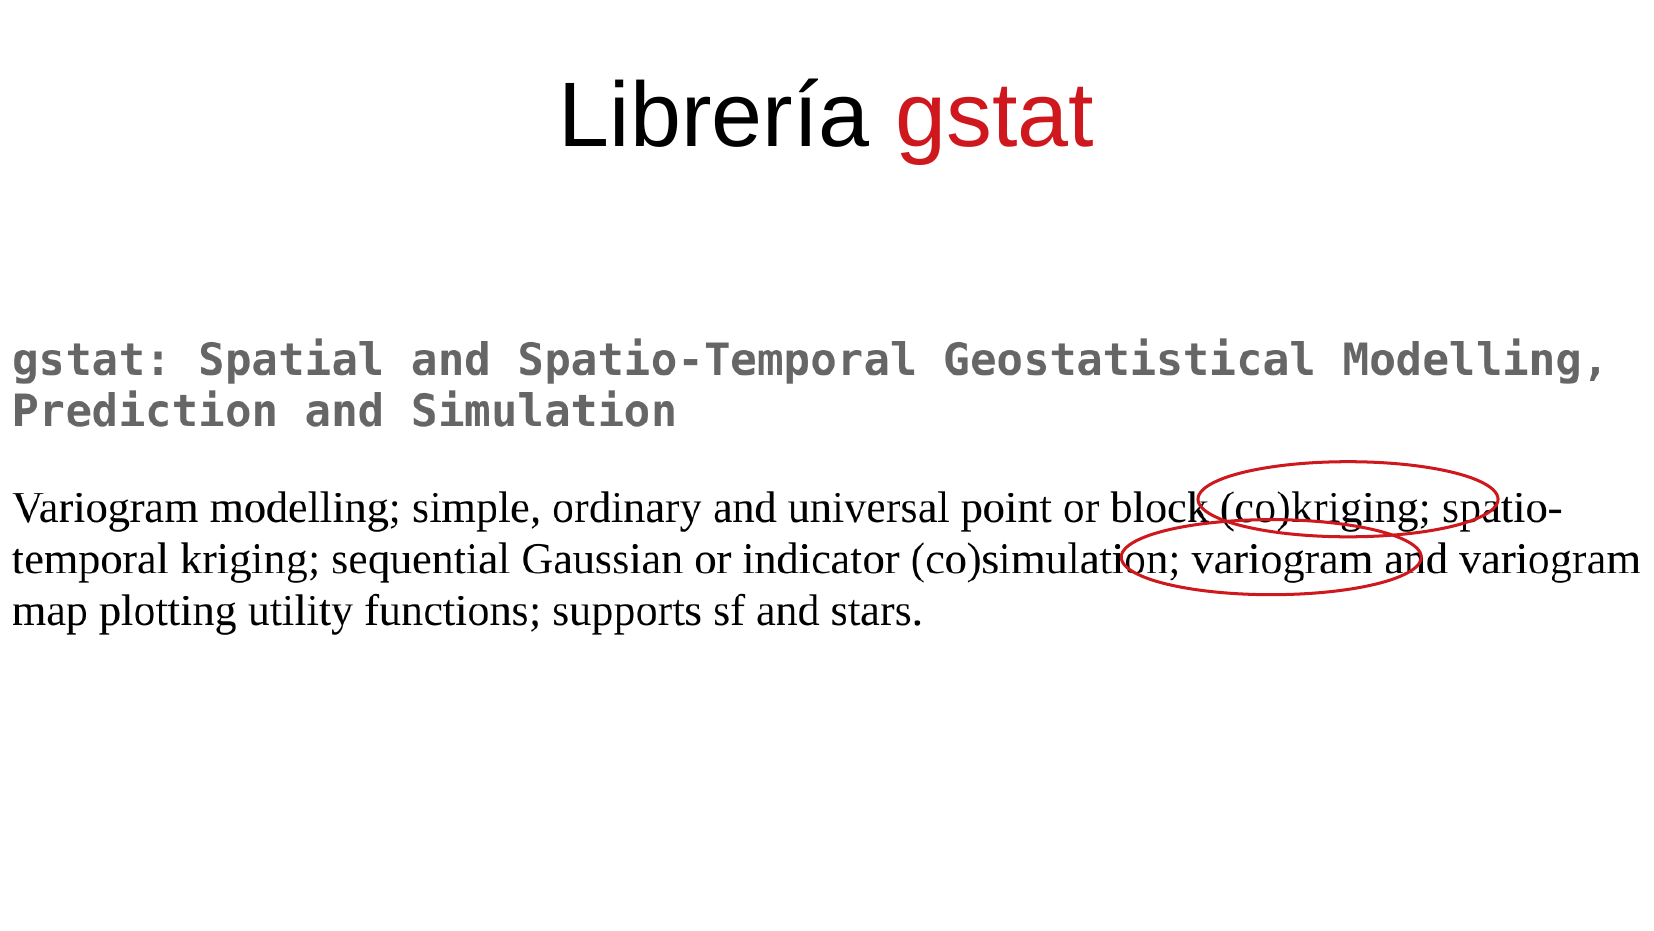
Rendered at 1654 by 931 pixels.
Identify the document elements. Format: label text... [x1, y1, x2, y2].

text_box [1121, 461, 1499, 595]
picture [0, 328, 1646, 652]
title Librería gstat [82, 37, 1571, 193]
